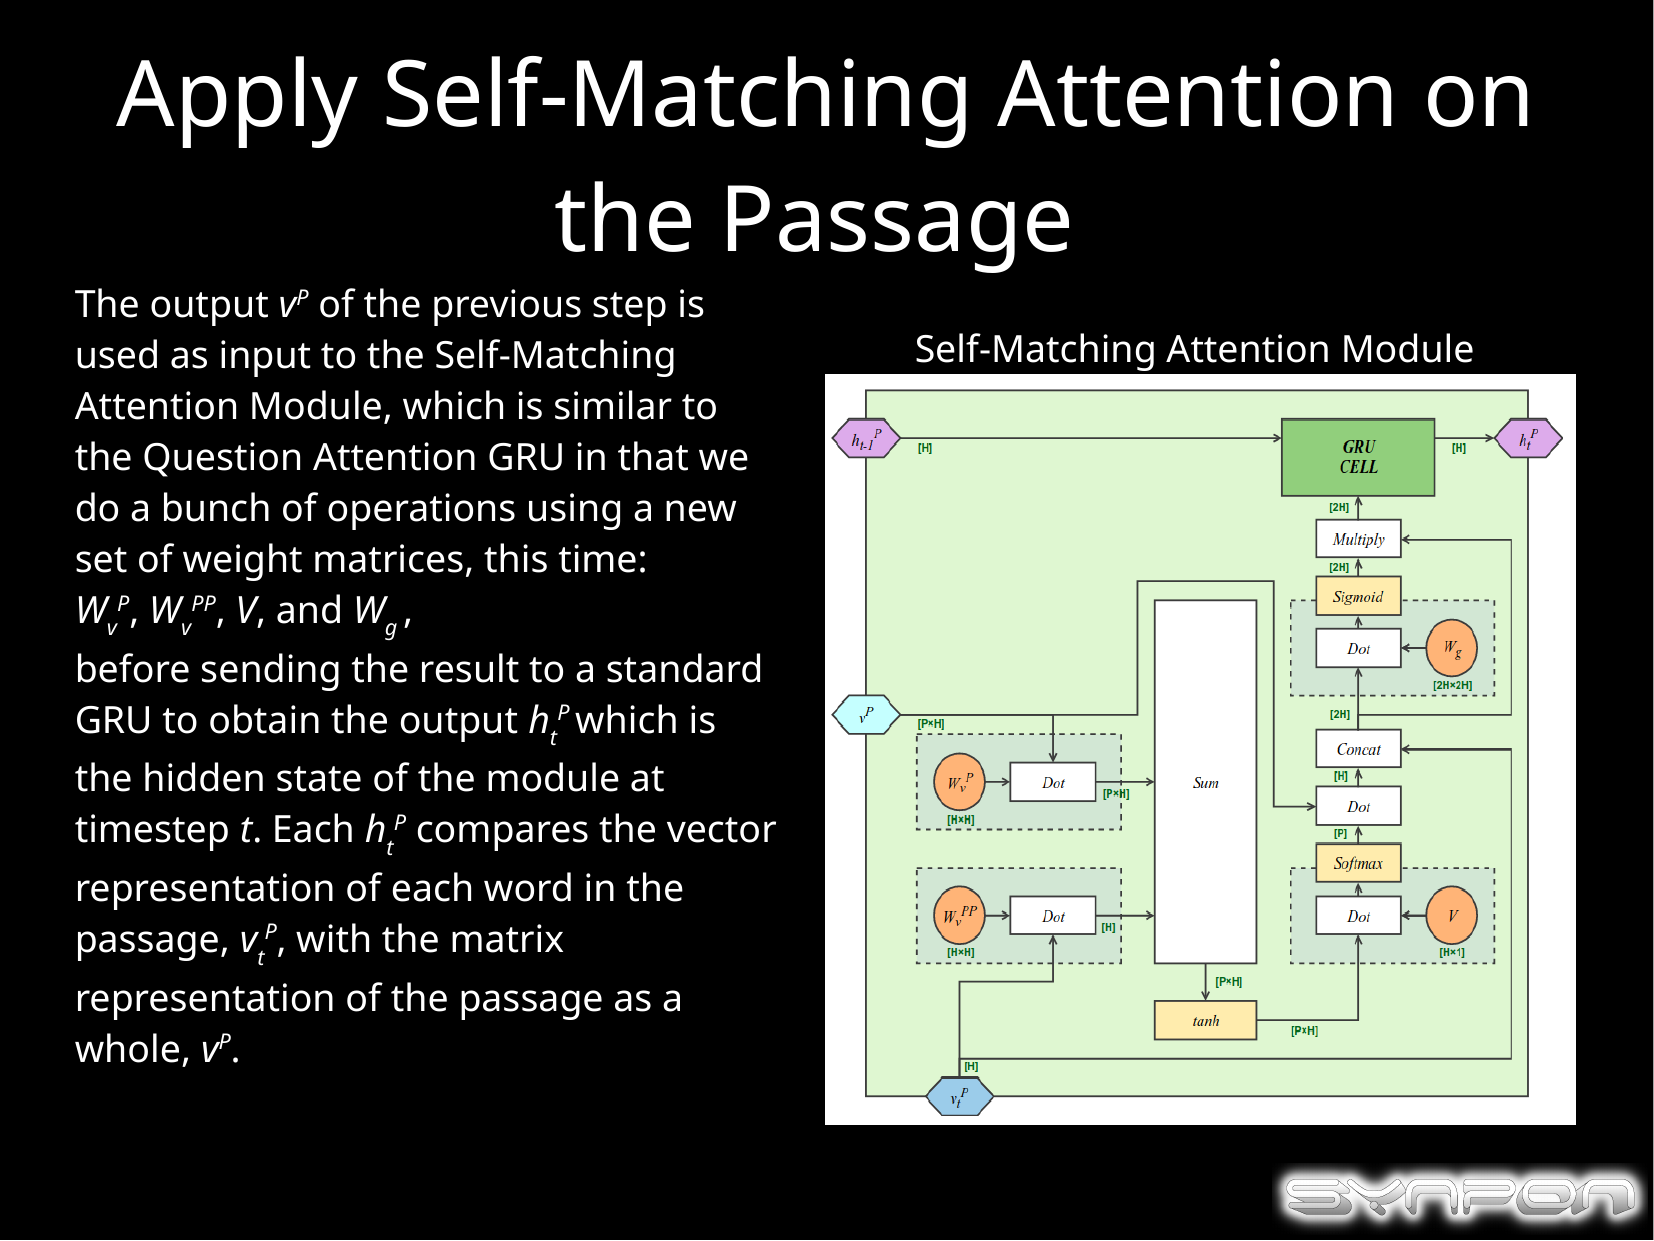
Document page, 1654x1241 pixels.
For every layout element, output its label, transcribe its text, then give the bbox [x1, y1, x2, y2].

title Apply Self-Matching Attention on the Passage [82, 49, 1571, 257]
picture [1272, 1163, 1648, 1235]
text_box Self-Matching Attention Module [900, 315, 1561, 368]
text_box The output vP of the previous step is used as input to the Self-Matching Attention Module, which is similar to the Question Attention GRU in that we do a bunch of operations using a new set of weight matrices, this time: WvP, WvPP, V, and Wg , before sending the result to a standard GRU to obtain the output htP which is the hidden state of the module at timestep t. Each htP compares the vector representation of each word in the passage, vtP, with the matrix representation of the passage as a whole, vP. [60, 270, 796, 888]
picture [825, 374, 1576, 1126]
